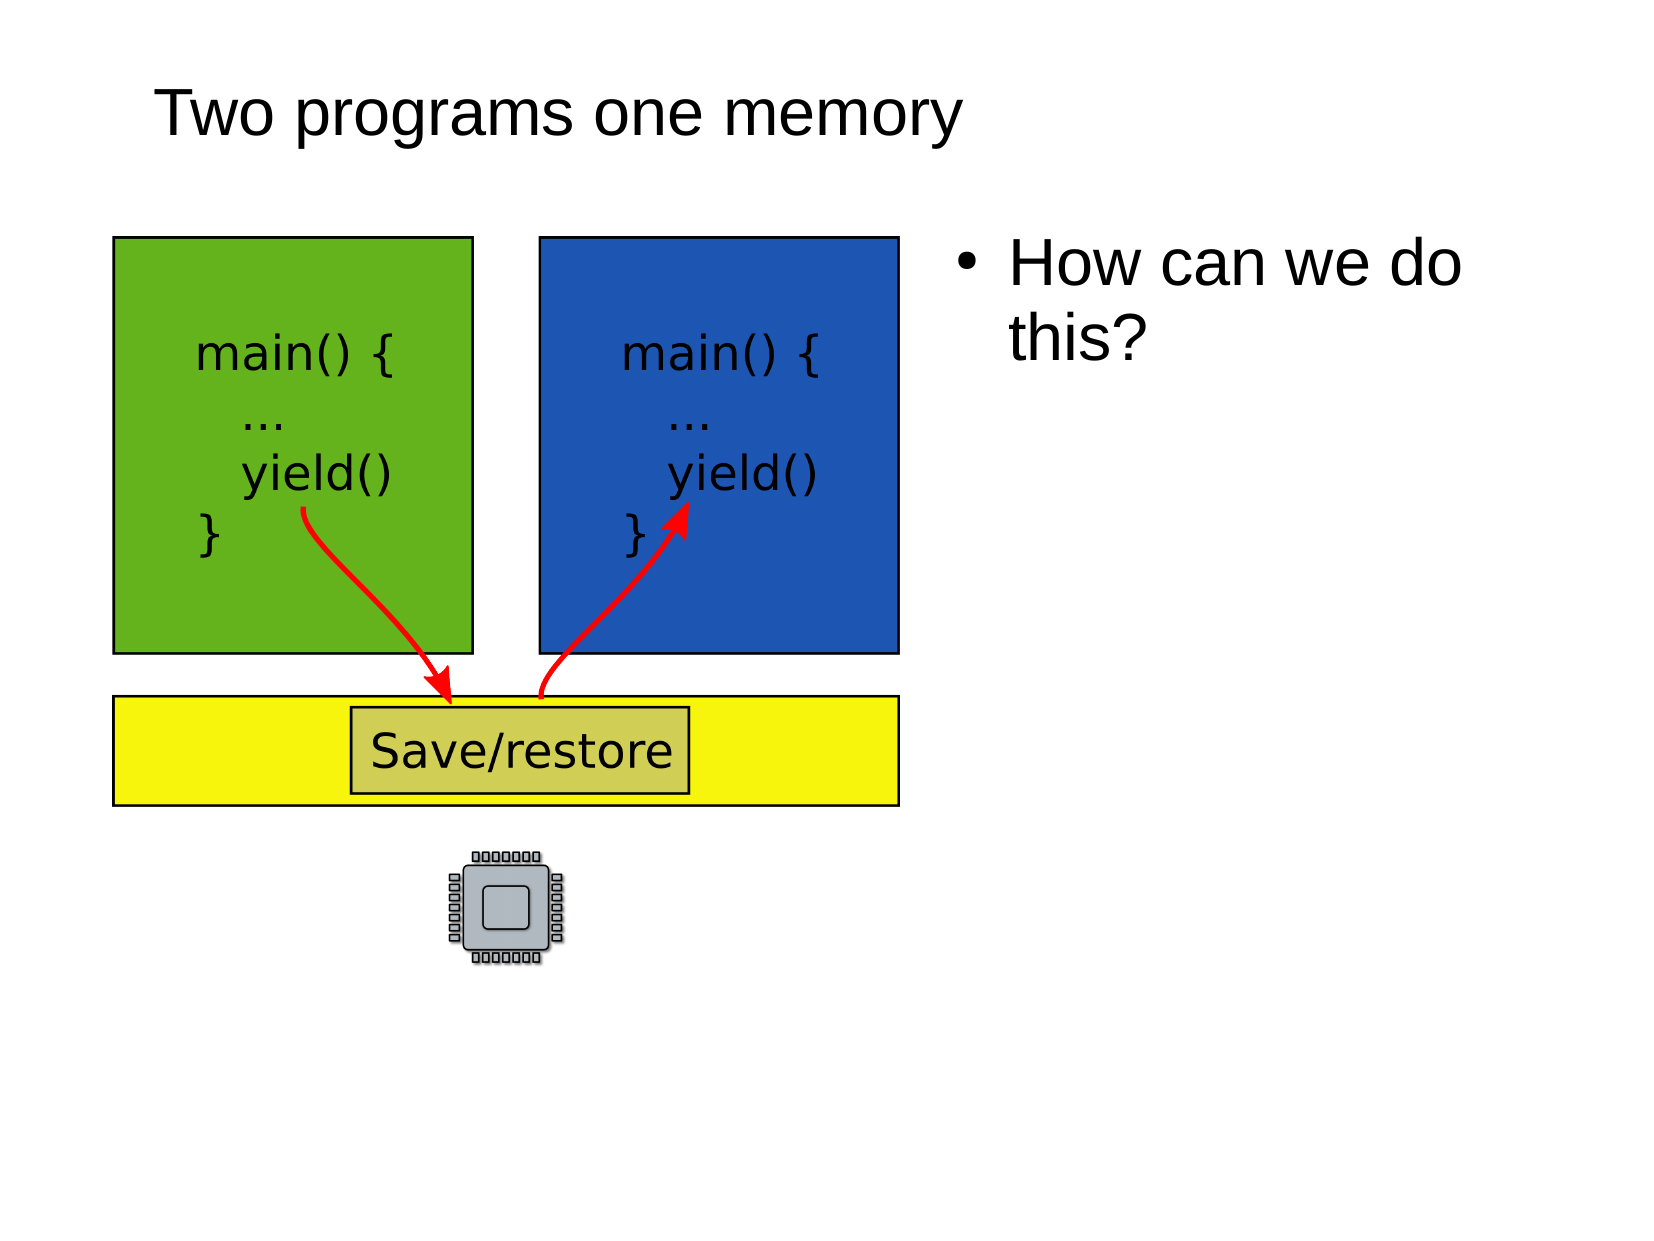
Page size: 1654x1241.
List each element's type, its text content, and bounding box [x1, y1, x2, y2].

picture [112, 236, 900, 976]
list How can we do this? [937, 225, 1613, 1160]
list Two programs one memory [82, 75, 1576, 151]
